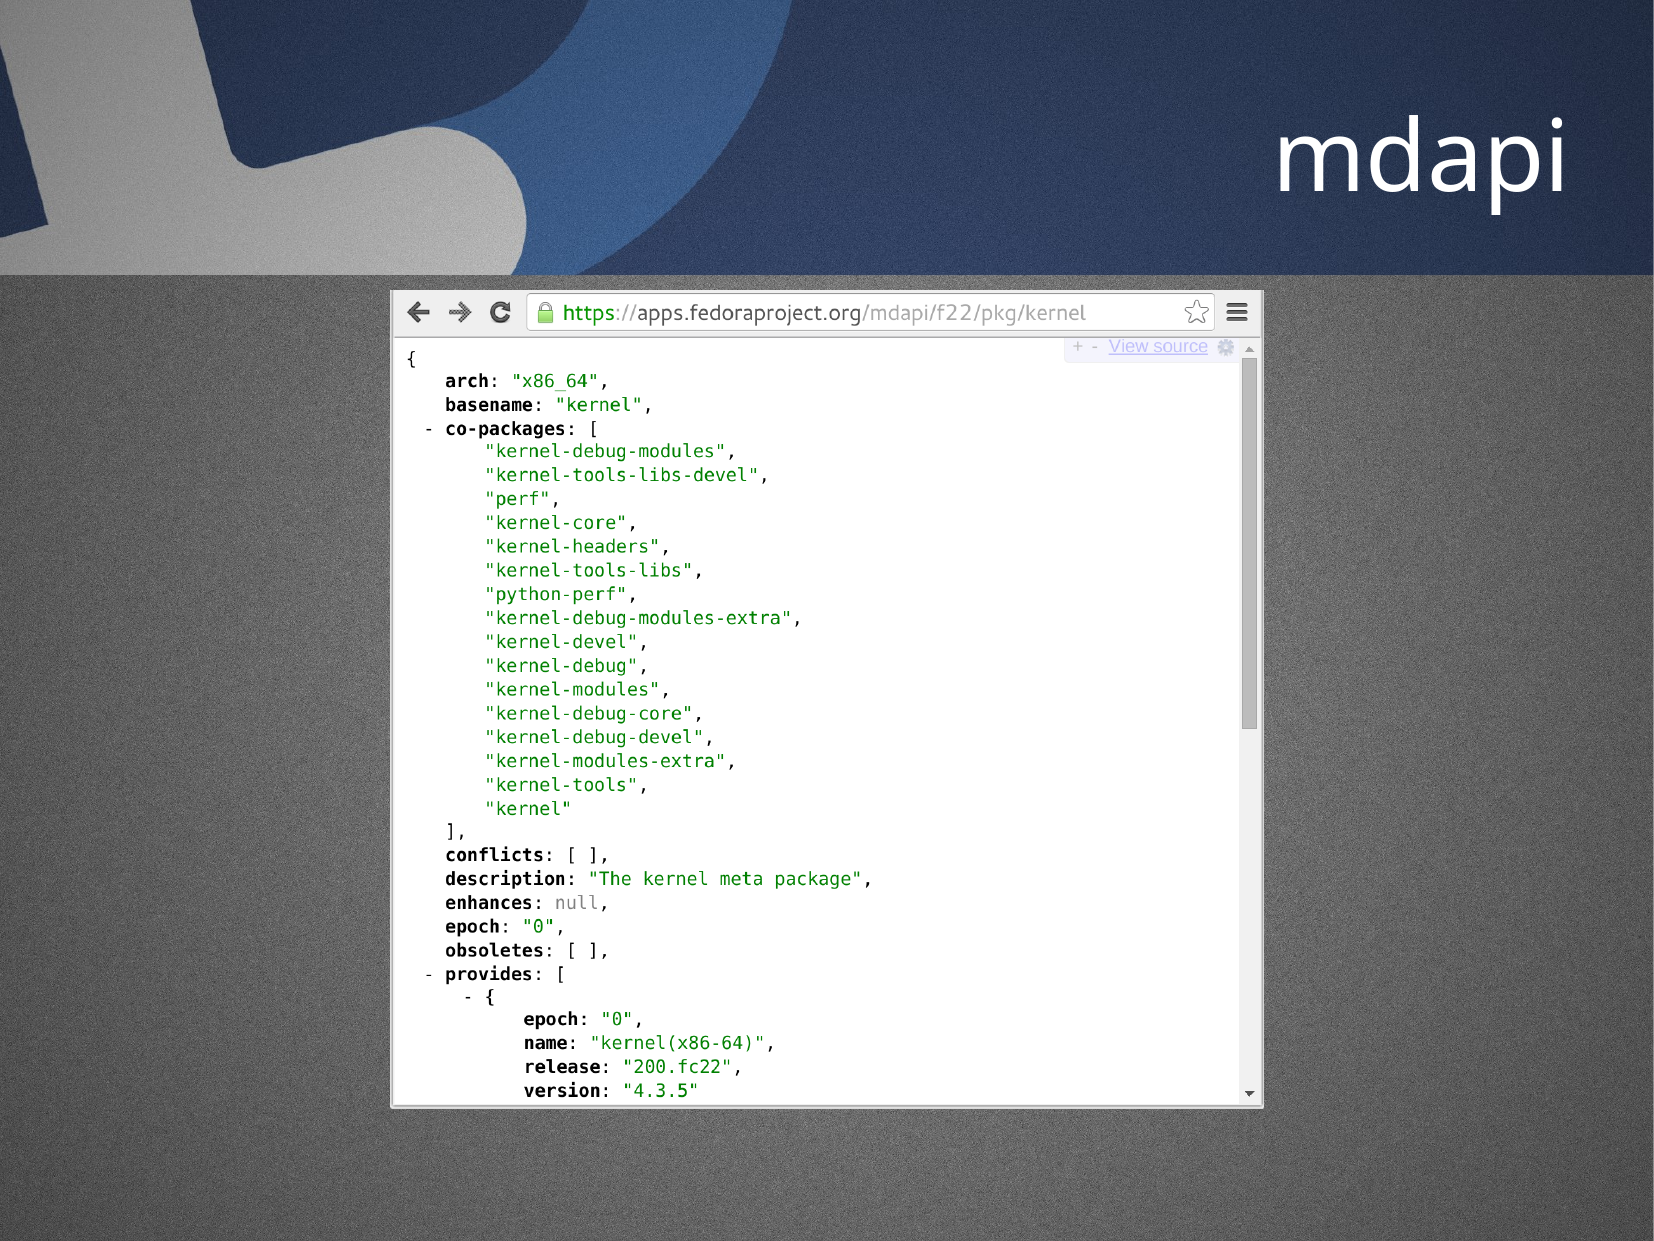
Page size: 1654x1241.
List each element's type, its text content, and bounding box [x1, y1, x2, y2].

title mdapi [82, 49, 1571, 257]
picture [0, 0, 1654, 1241]
